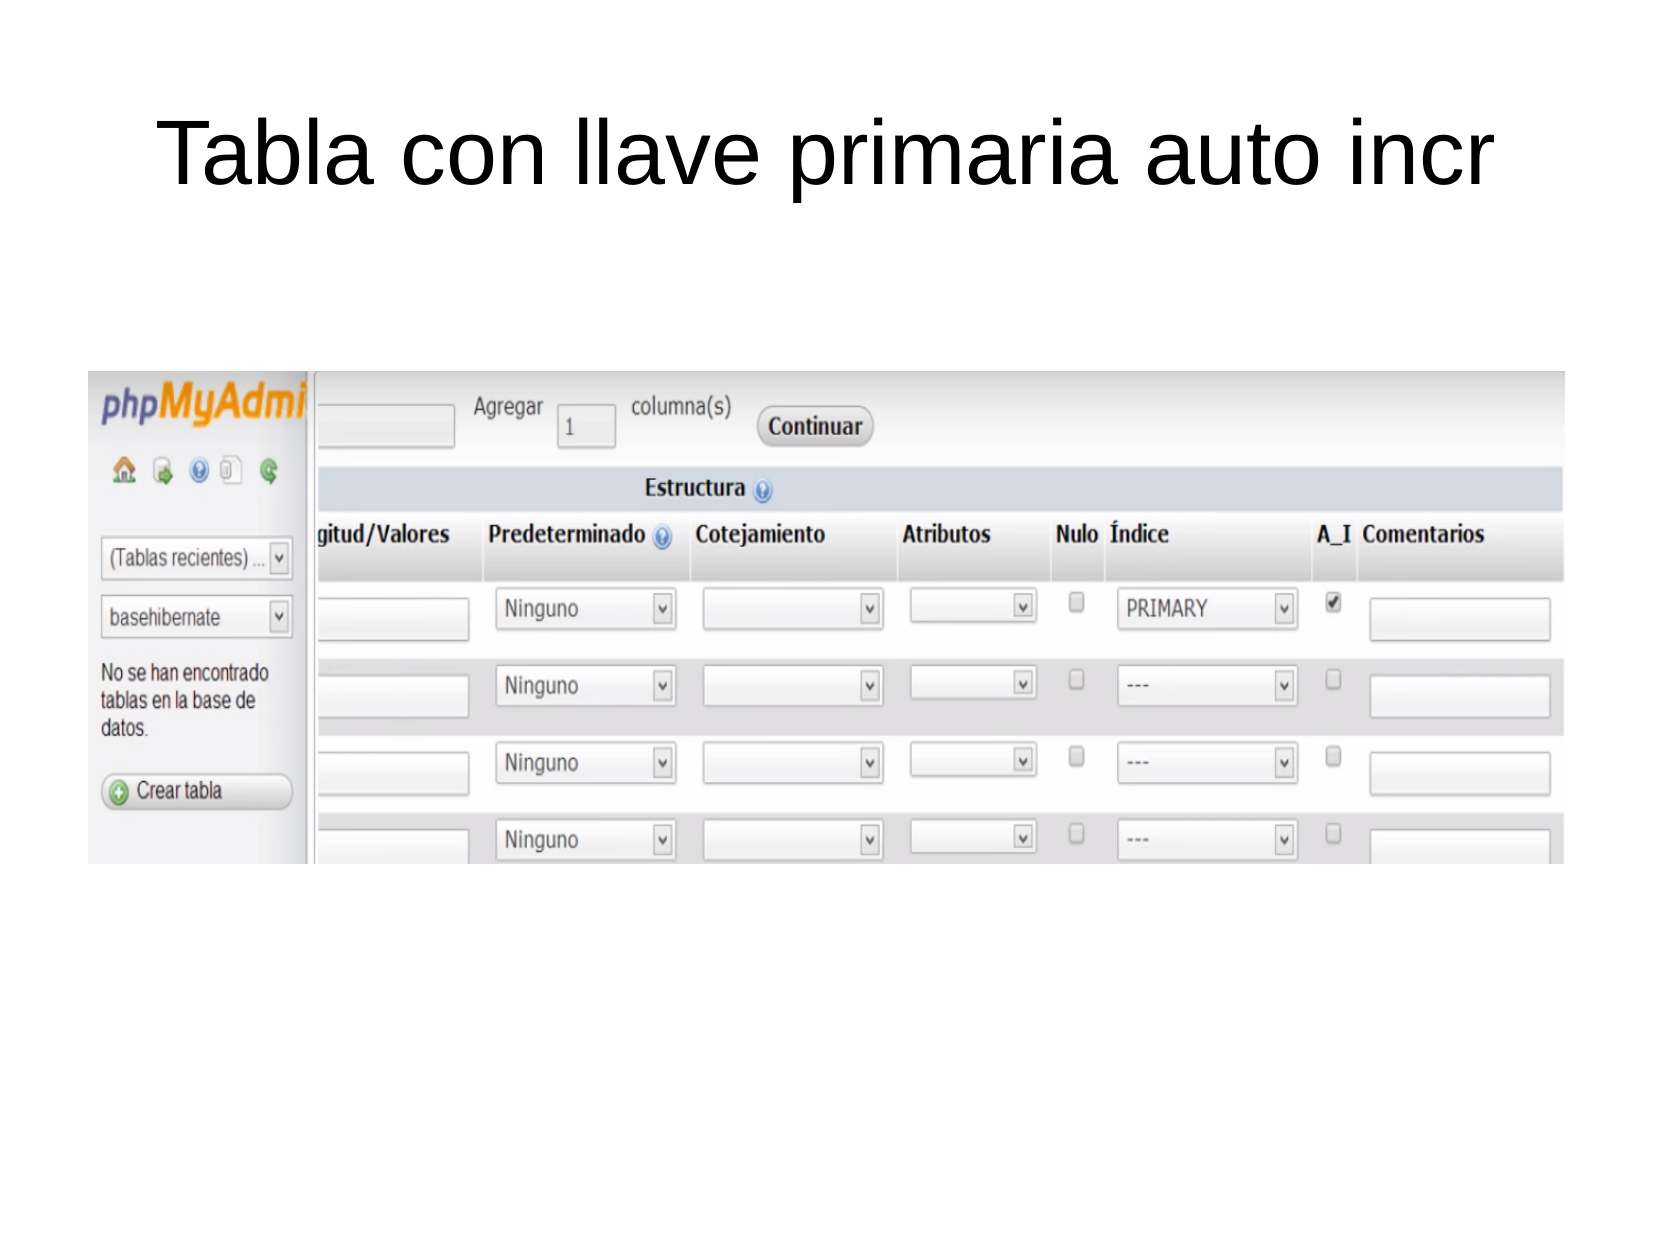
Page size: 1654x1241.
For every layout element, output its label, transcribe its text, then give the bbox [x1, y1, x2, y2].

picture [88, 371, 1565, 864]
title Tabla con llave primaria auto incr [82, 49, 1571, 257]
